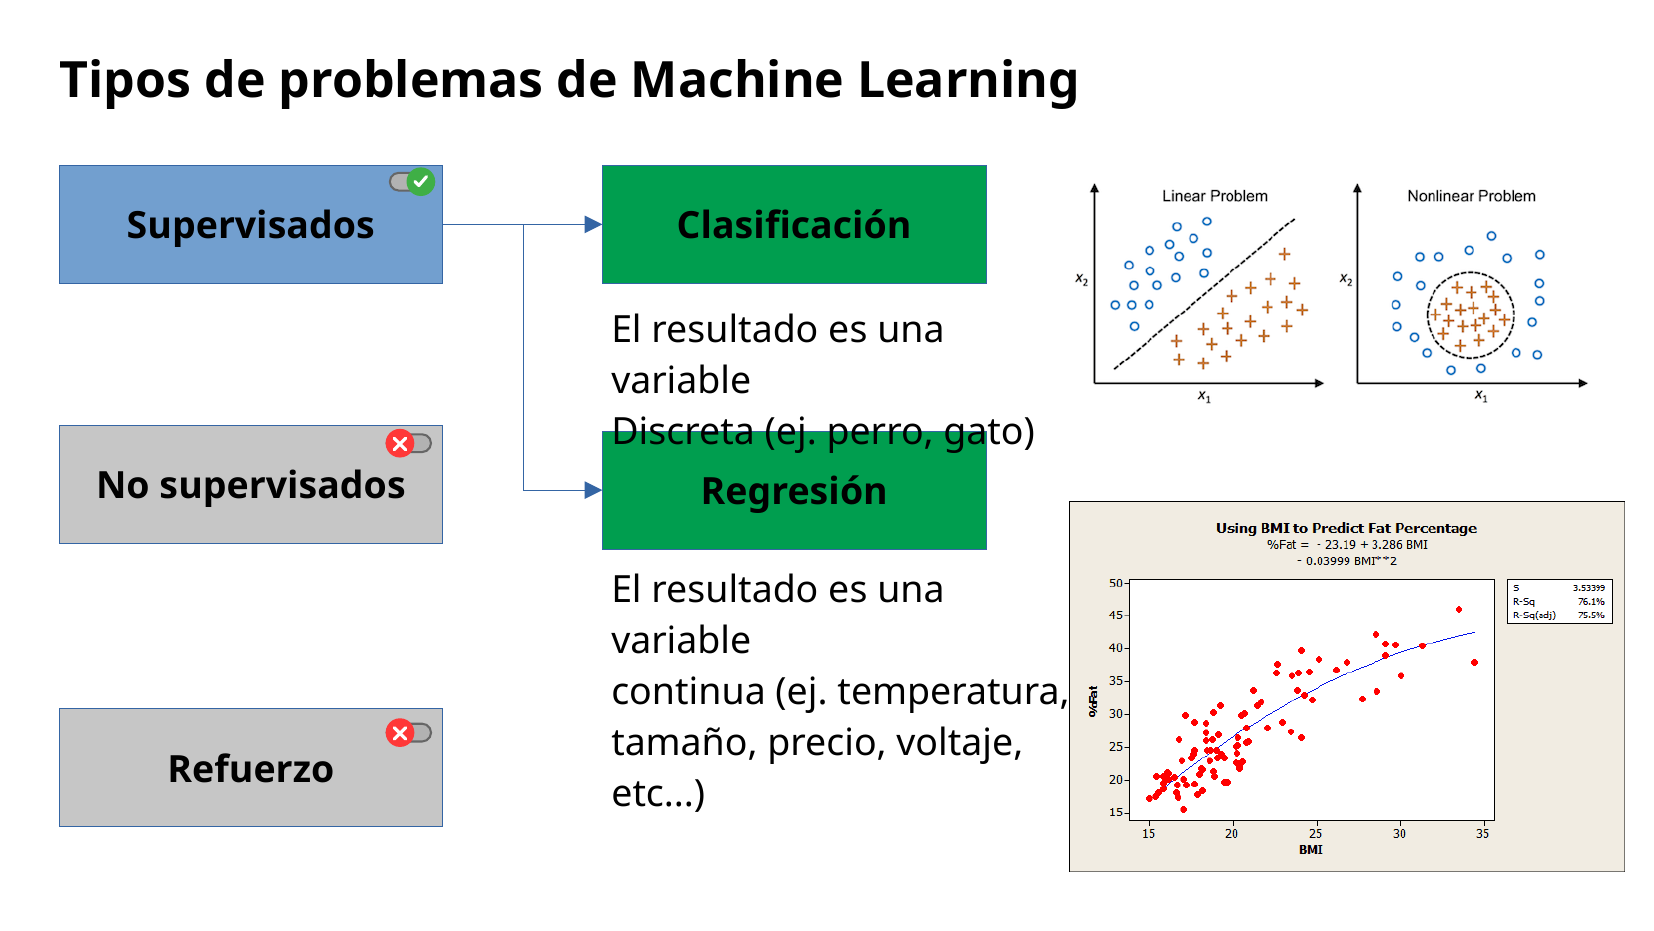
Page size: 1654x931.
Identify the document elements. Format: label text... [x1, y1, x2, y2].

text_box No supervisados [59, 425, 443, 544]
text_box [389, 168, 435, 196]
text_box Clasificación [602, 165, 987, 284]
text_box Supervisados [59, 165, 443, 284]
text_box El resultado es una variable Discreta (ej. perro, gato) [596, 295, 1069, 395]
text_box [386, 429, 431, 457]
picture [1069, 501, 1625, 872]
text_box Regresión [602, 431, 987, 550]
text_box Refuerzo [59, 708, 443, 827]
text_box El resultado es una variable continua (ej. temperatura, tamaño, precio, voltaje, etc...) [596, 555, 1069, 697]
text_box [386, 719, 432, 746]
text_box Tipos de problemas de Machine Learning [45, 40, 1152, 105]
picture [1069, 177, 1595, 406]
